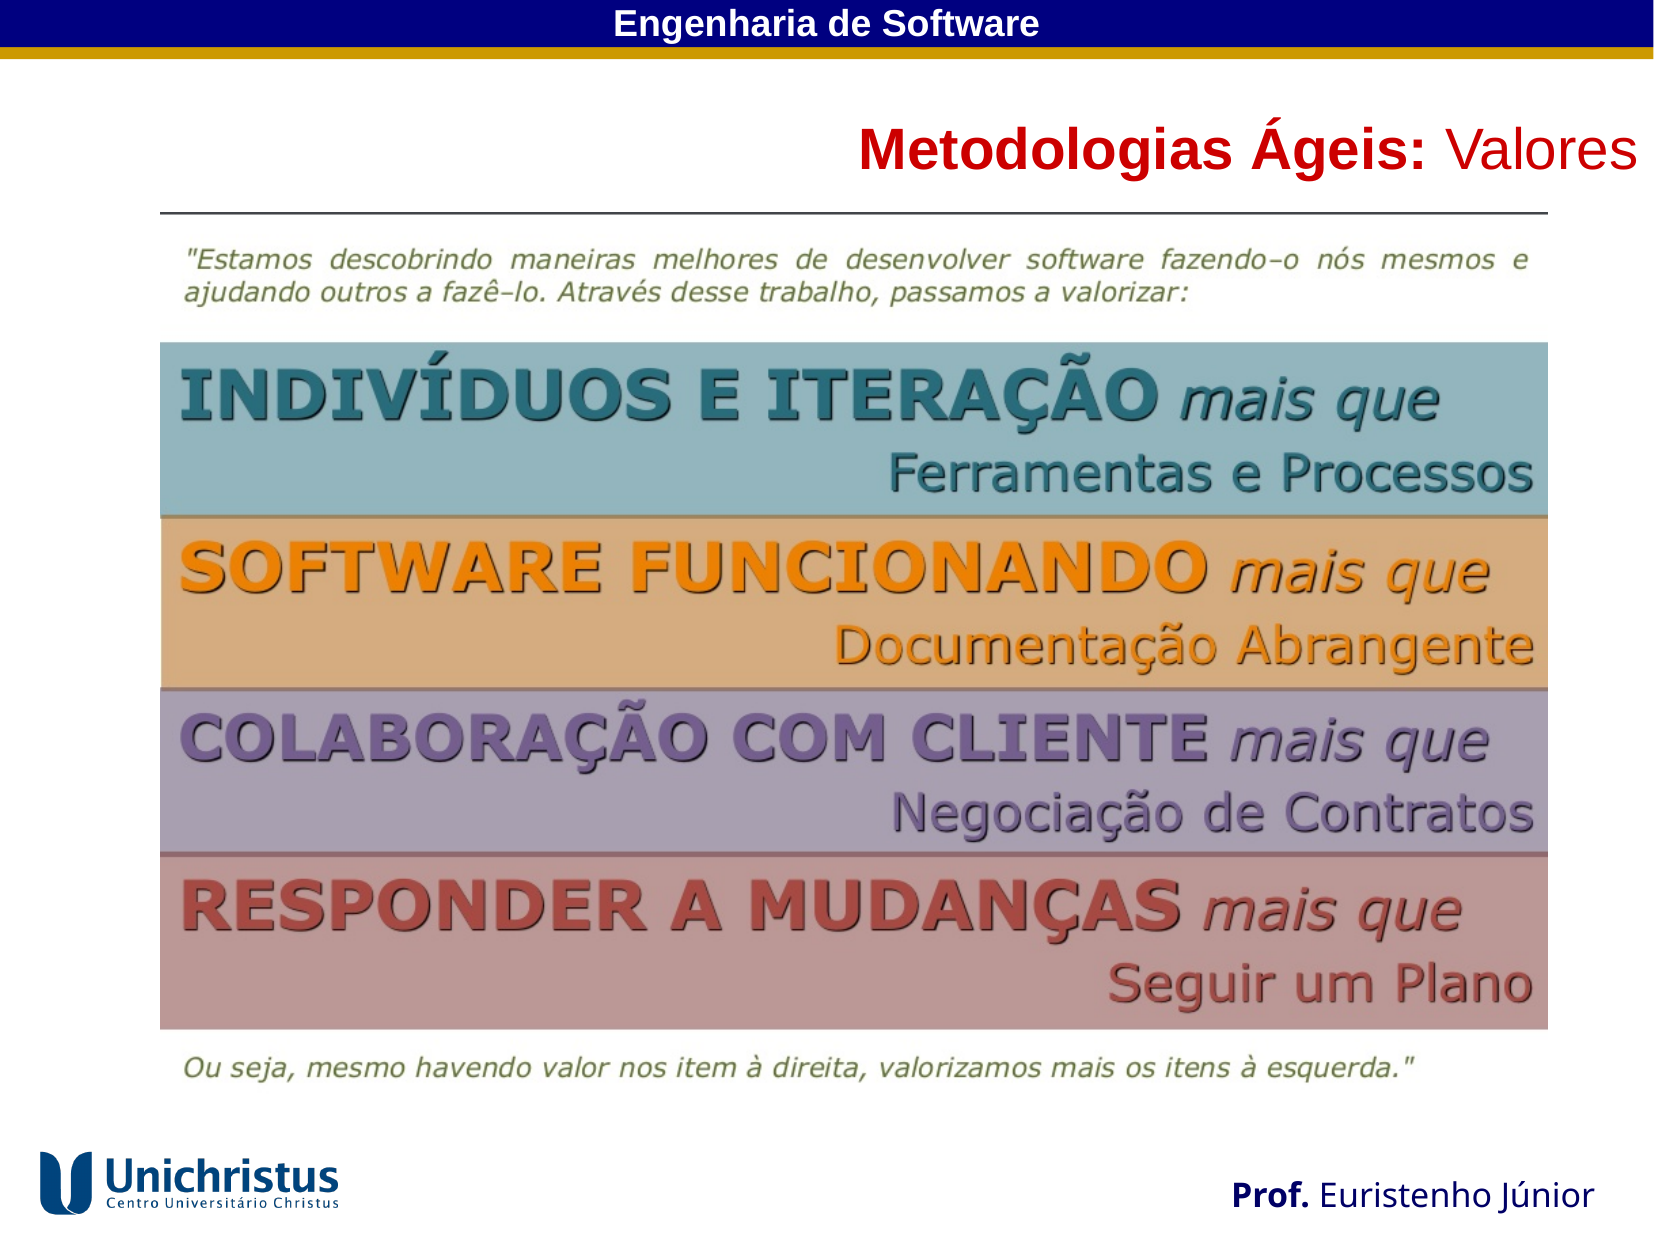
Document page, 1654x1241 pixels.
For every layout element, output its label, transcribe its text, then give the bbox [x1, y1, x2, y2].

picture [35, 1148, 343, 1217]
text_box Metodologias Ágeis: Valores [843, 109, 1654, 189]
text_box Prof. Euristenho Júnior [1216, 1163, 1654, 1224]
text_box Engenharia de Software [0, 0, 1654, 48]
picture [160, 212, 1548, 1099]
text_box [0, 48, 1654, 60]
